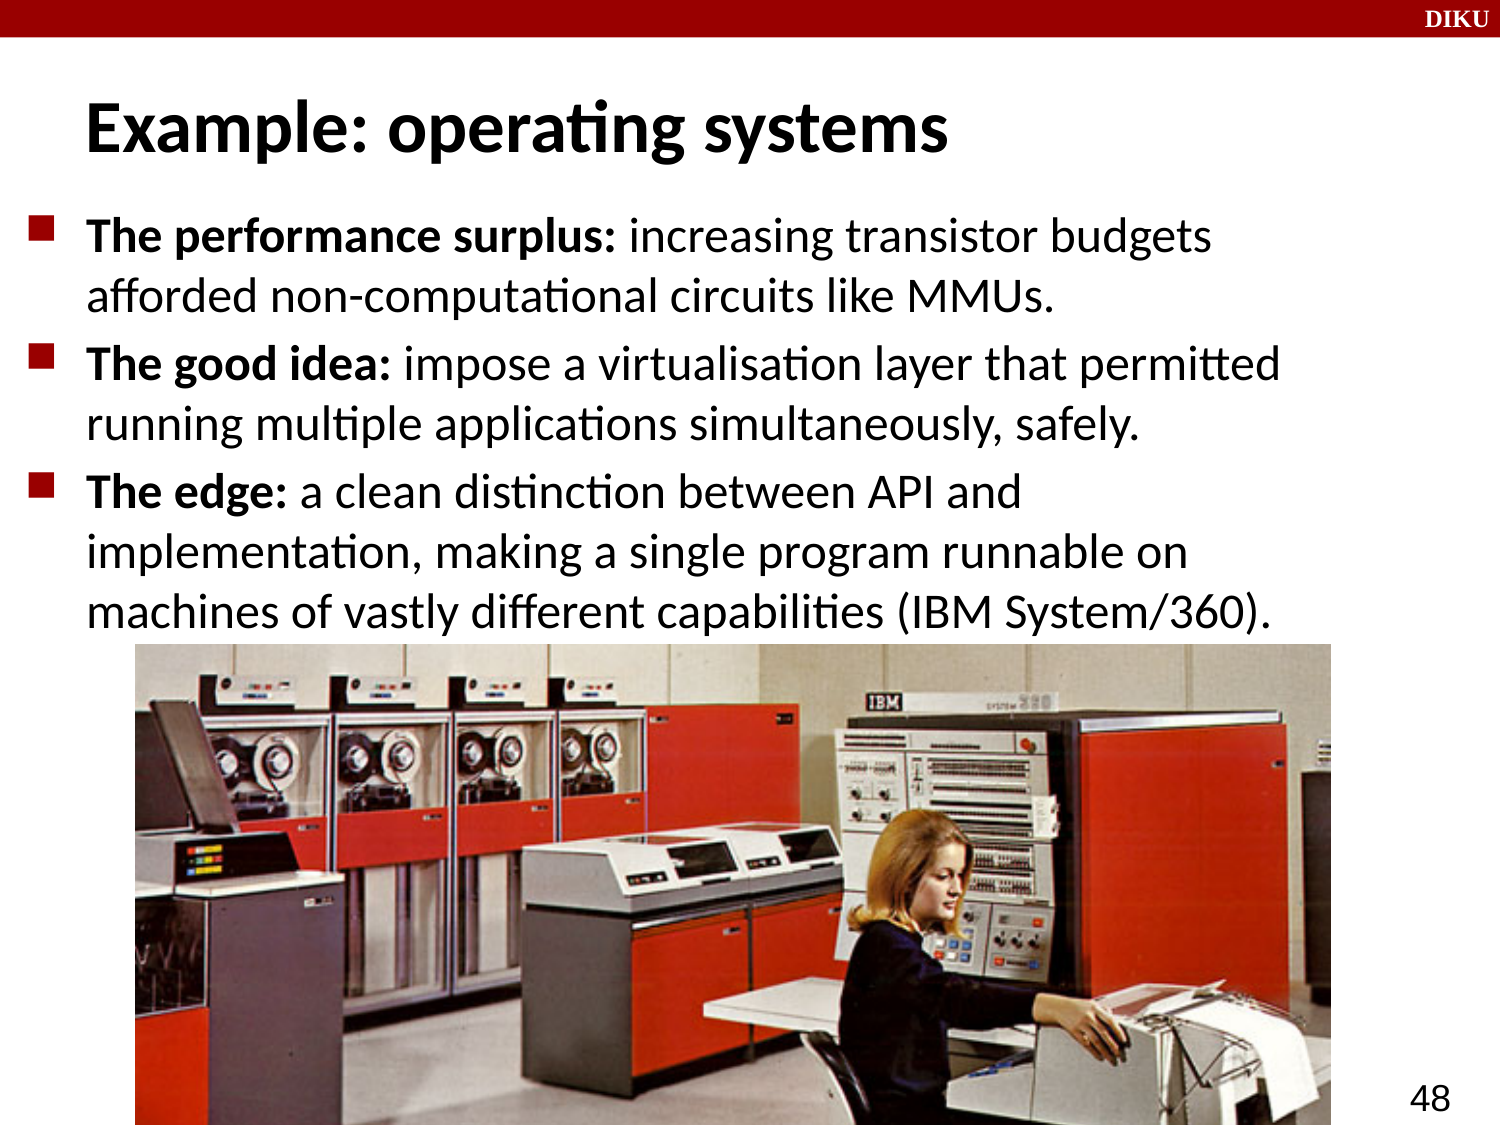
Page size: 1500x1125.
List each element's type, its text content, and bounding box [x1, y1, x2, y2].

picture [135, 644, 1331, 1125]
text_box Example: operating systems [70, 75, 1485, 169]
text_box The performance surplus: increasing transistor budgets afforded non-computational circuits like MMUs. The good idea: impose a virtualisation layer that permitted running multiple applications simultaneously, safely. The edge: a clean distinction between API and implementation, making a single program runnable on machines of vastly different capabilities (IBM System/360). [14, 194, 1376, 481]
